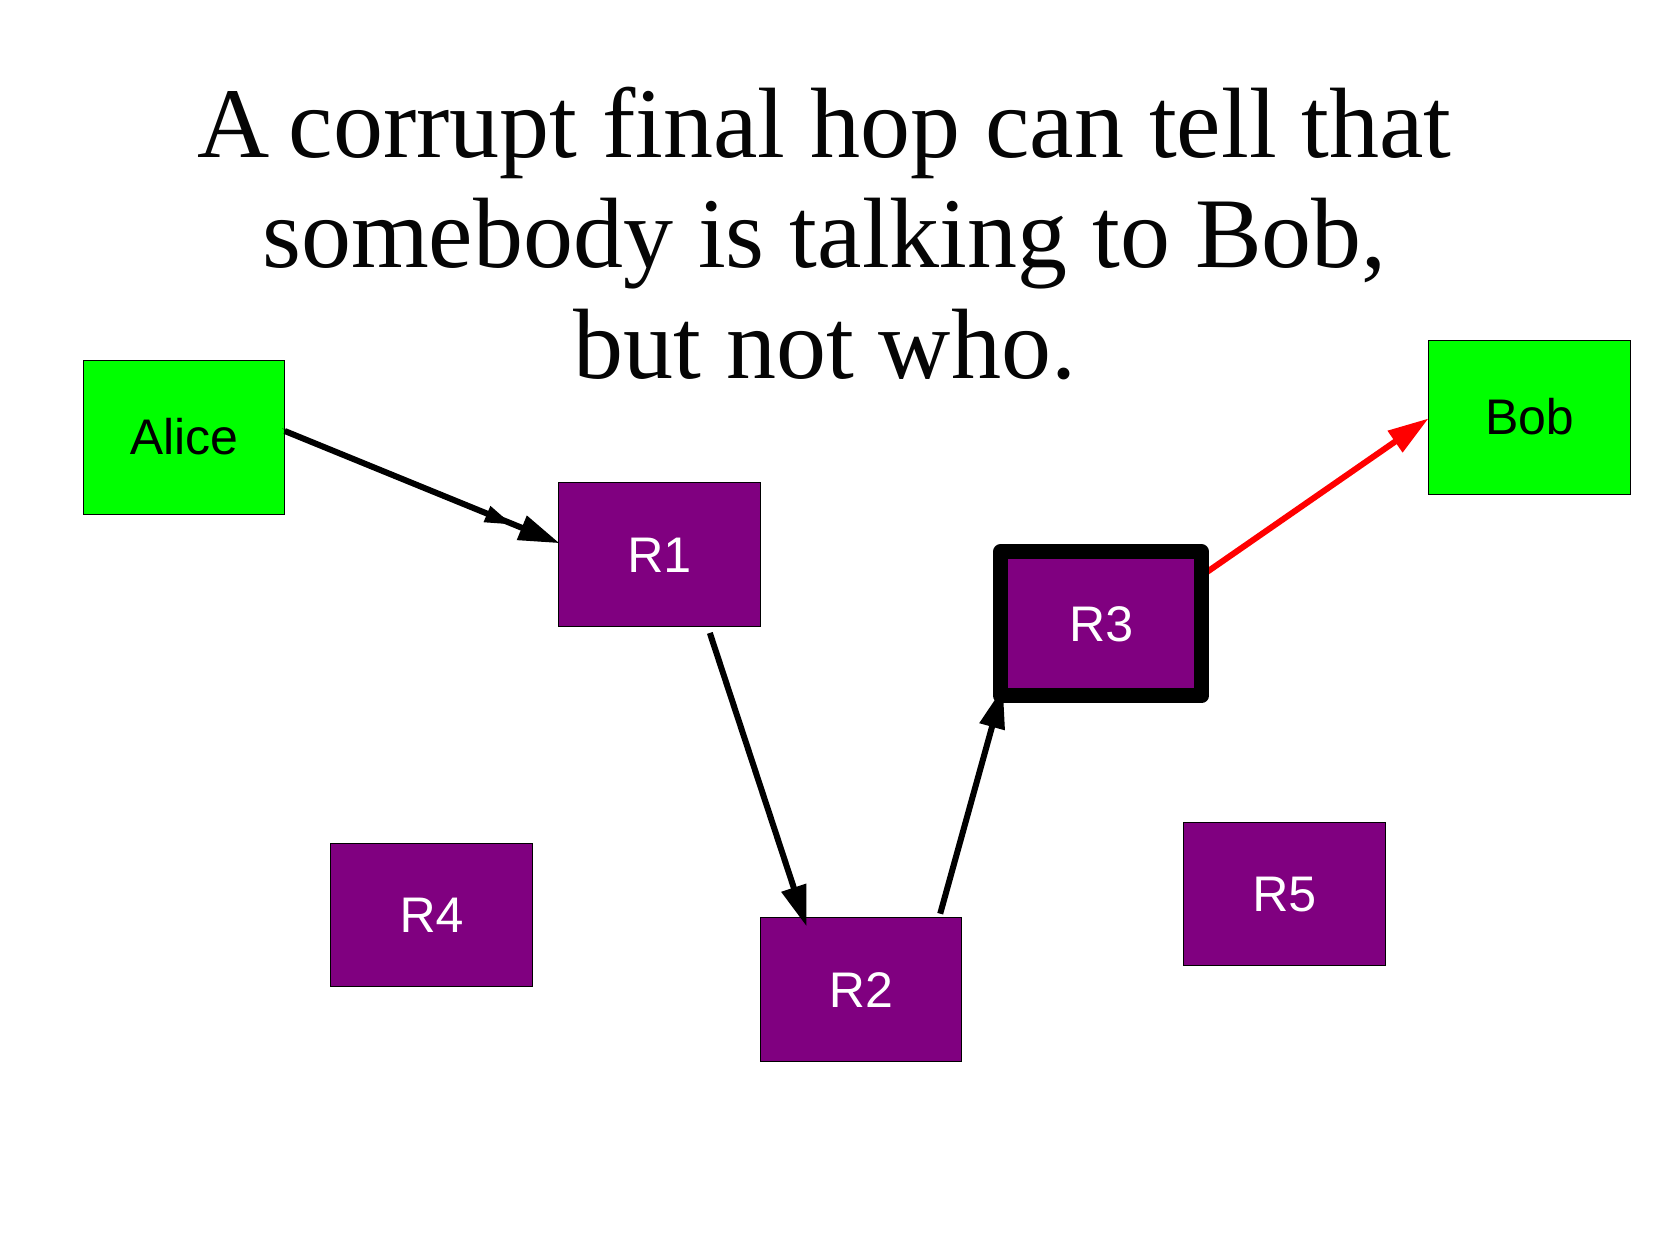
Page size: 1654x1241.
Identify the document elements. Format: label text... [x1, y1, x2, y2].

text_box R1 [558, 482, 761, 627]
text_box R2 [760, 917, 962, 1062]
text_box Alice [83, 360, 285, 515]
text_box R5 [1183, 822, 1386, 966]
text_box R4 [330, 843, 533, 987]
text_box R3 [1000, 551, 1202, 696]
title A corrupt final hop can tell that somebody is talking to Bob, but not who. [119, 67, 1531, 401]
text_box Bob [1428, 340, 1631, 495]
